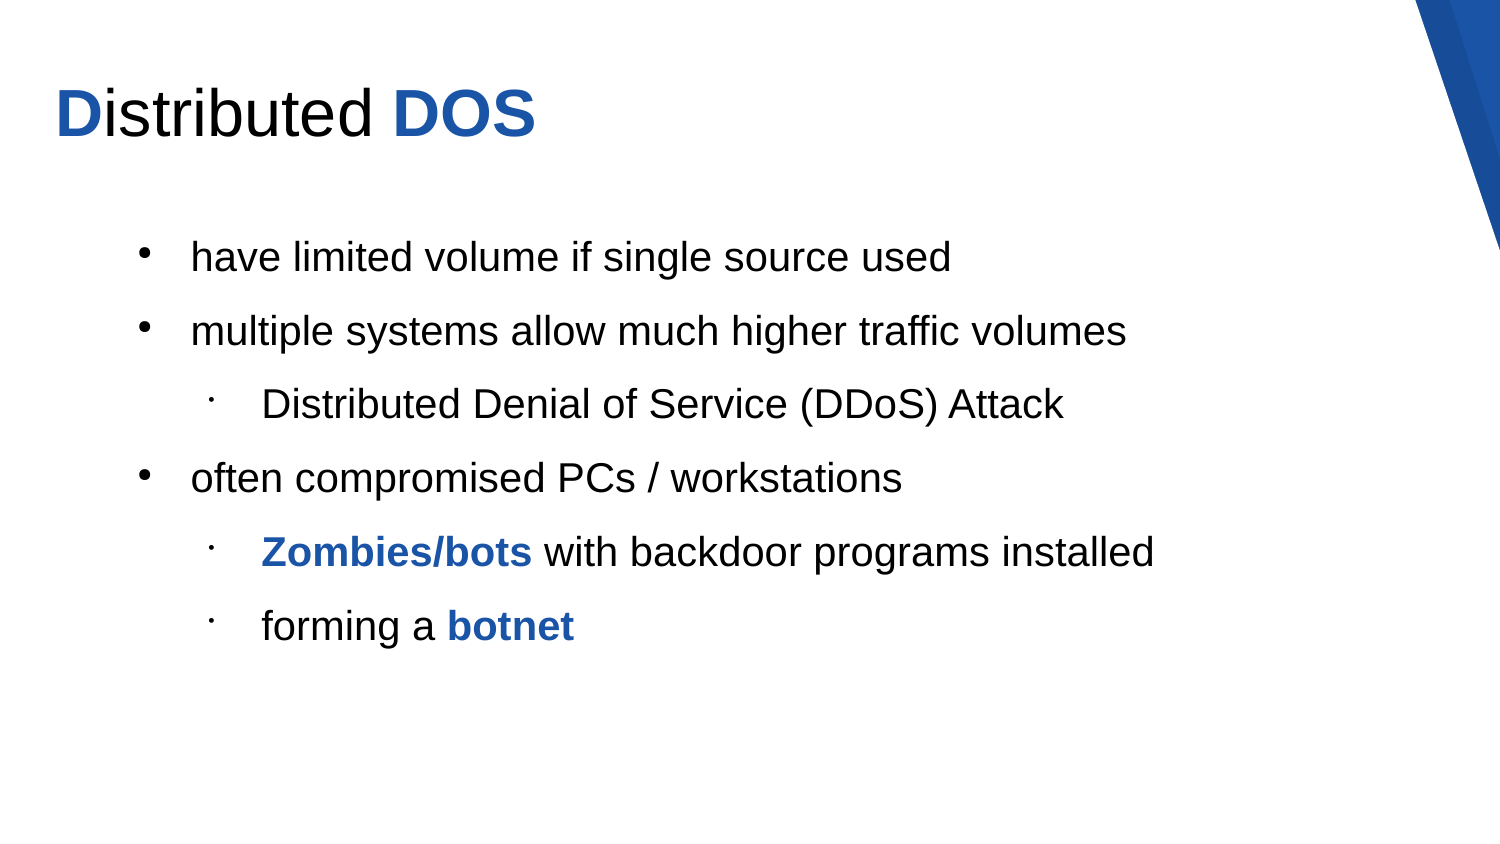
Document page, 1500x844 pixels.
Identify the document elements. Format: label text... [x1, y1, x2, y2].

list have limited volume if single source used multiple systems allow much higher traffic volumes Distributed Denial of Service (DDoS) Attack often compromised PCs / workstations Zombies/bots with backdoor programs installed forming a botnet [104, 140, 1321, 536]
title Distributed DOS [40, 97, 829, 166]
